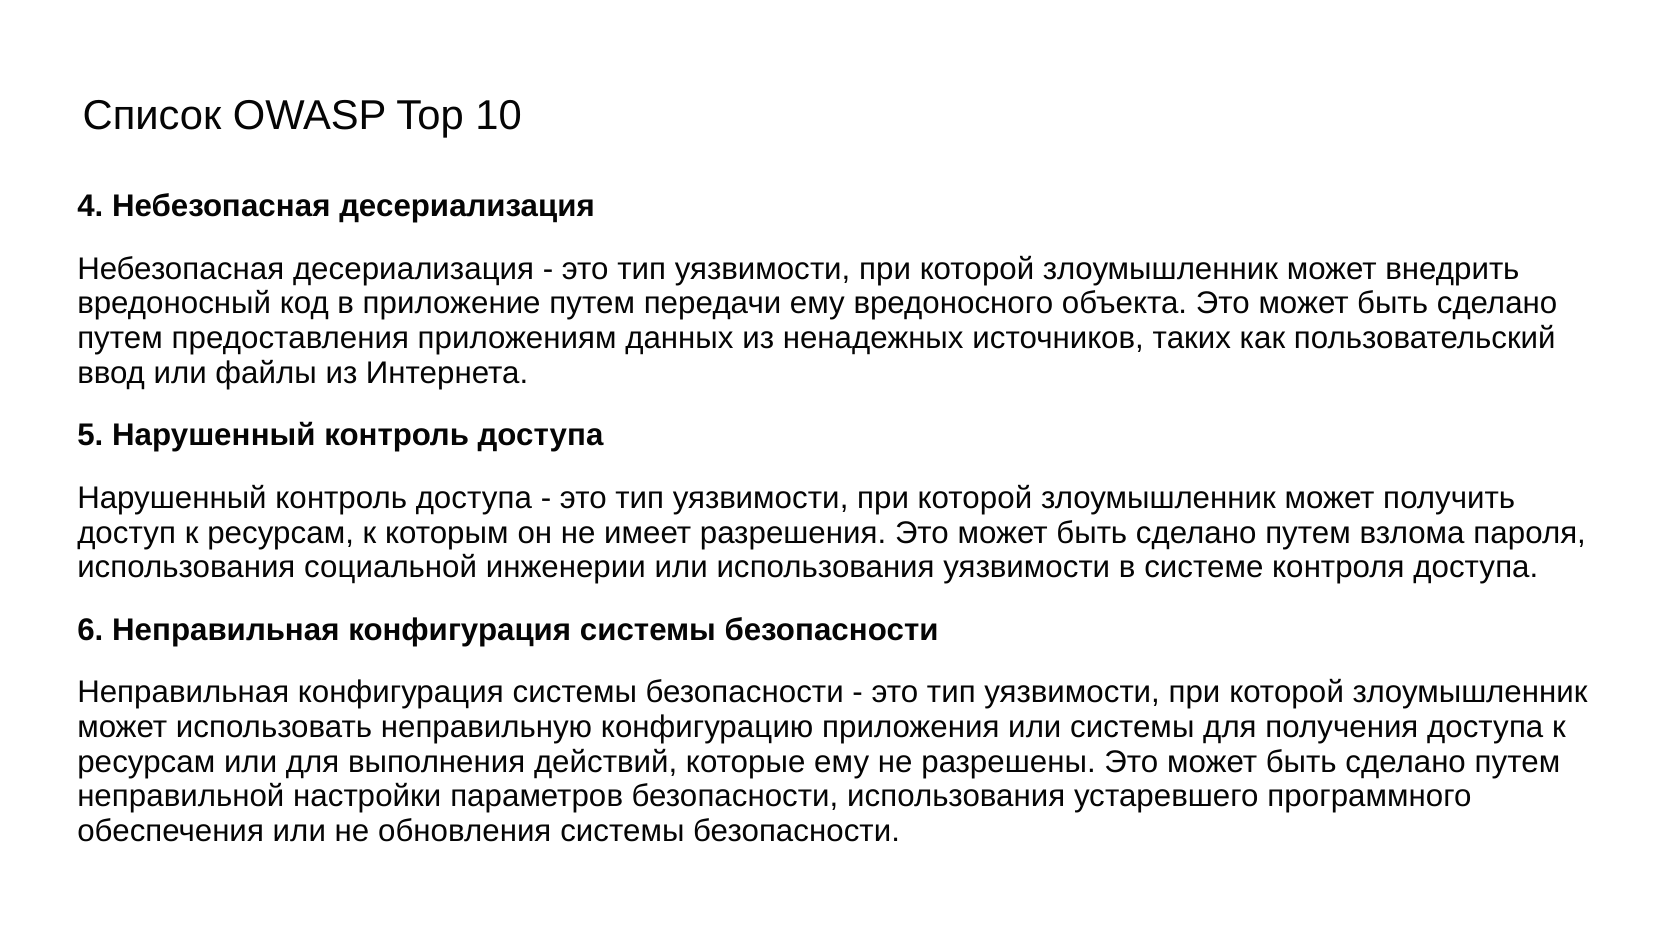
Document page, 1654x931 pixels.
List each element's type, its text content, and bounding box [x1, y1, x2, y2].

title Список OWASP Top 10 [82, 37, 1571, 188]
list 4. Небезопасная десериализация Небезопасная десериализация - это тип уязвимости, при которой злоумышленник может внедрить вредоносный код в приложение путем передачи ему вредоносного объекта. Это может быть сделано путем предоставления приложениям данных из ненадежных источников, таких как пользовательский ввод или файлы из Интернета. 5. Нарушенный контроль доступа Нарушенный контроль доступа - это тип уязвимости, при которой злоумышленник может получить доступ к ресурсам, к которым он не имеет разрешения. Это может быть сделано путем взлома пароля, использования социальной инженерии или использования уязвимости в системе контроля доступа. 6. Неправильная конфигурация системы безопасности Неправильная конфигурация системы безопасности - это тип уязвимости, при которой злоумышленник может использовать неправильную конфигурацию приложения или системы для получения доступа к ресурсам или для выполнения действий, которые ему не разрешены. Это может быть сделано путем неправильной настройки параметров безопасности, использования устаревшего программного обеспечения или не обновления системы безопасности. [77, 188, 1595, 850]
